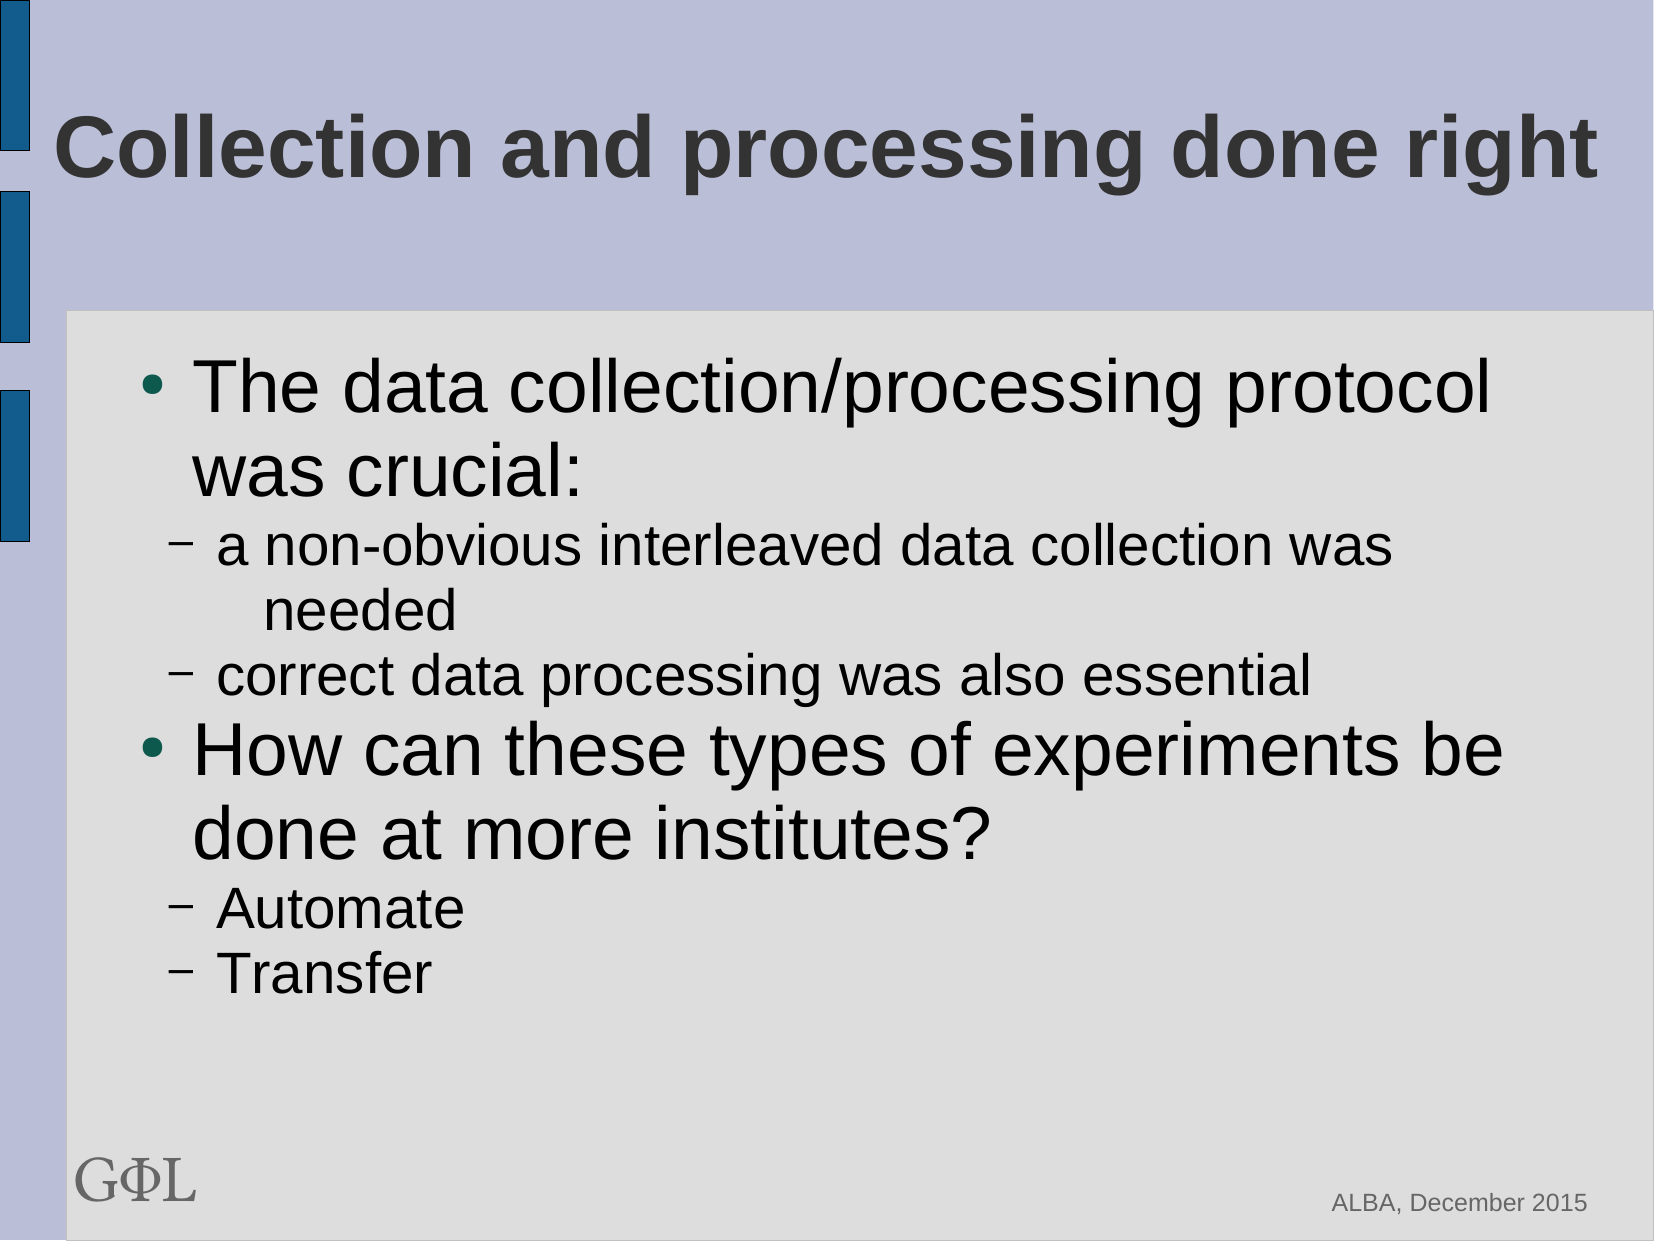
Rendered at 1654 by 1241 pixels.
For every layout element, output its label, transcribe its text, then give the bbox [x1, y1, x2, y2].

list The data collection/processing protocol was crucial: a non-obvious interleaved data collection was needed correct data processing was also essential How can these types of experiments be done at more institutes? Automate Transfer [121, 344, 1534, 1164]
title Collection and processing done right [23, 43, 1630, 252]
